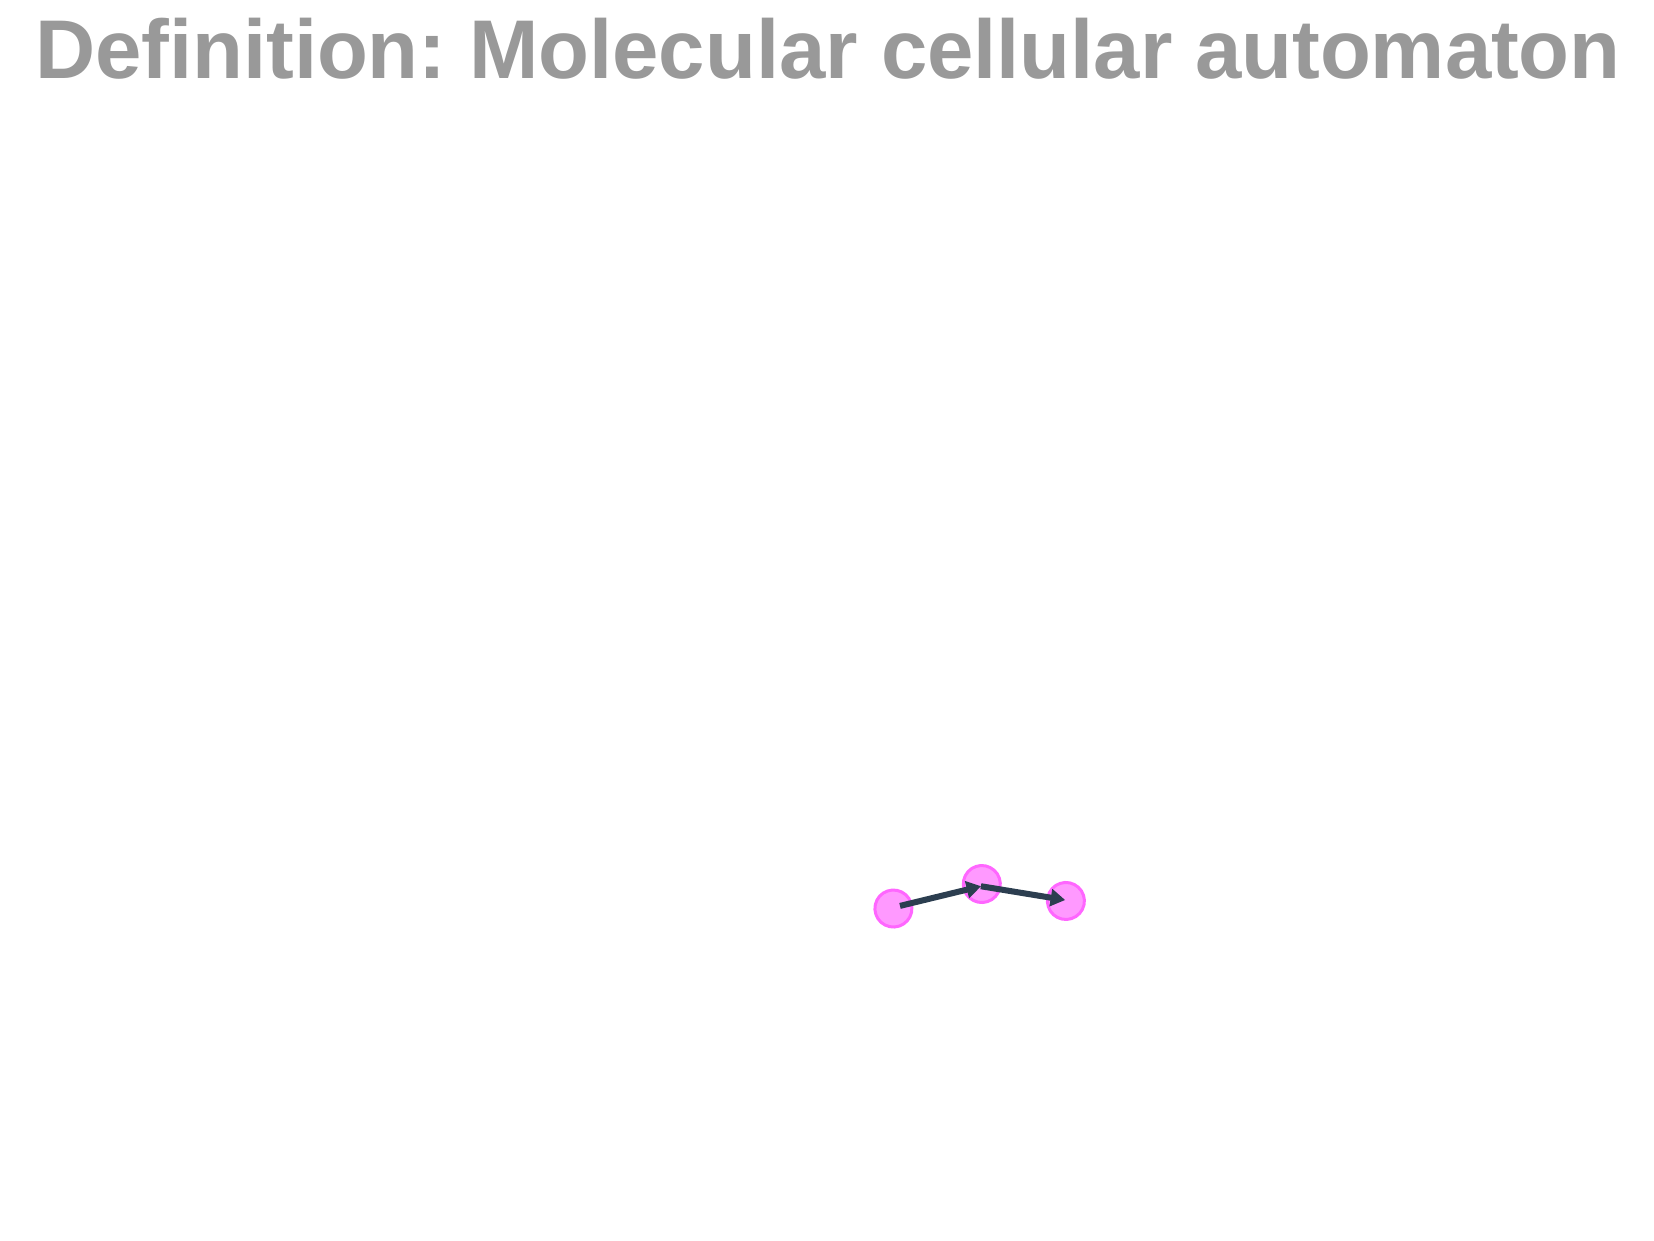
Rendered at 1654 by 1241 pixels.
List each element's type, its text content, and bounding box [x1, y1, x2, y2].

text_box [970, 889, 998, 903]
text_box [1047, 882, 1085, 920]
text_box [963, 865, 1001, 887]
title Definition: Molecular cellular automaton [0, 0, 1654, 121]
text_box [874, 890, 912, 928]
